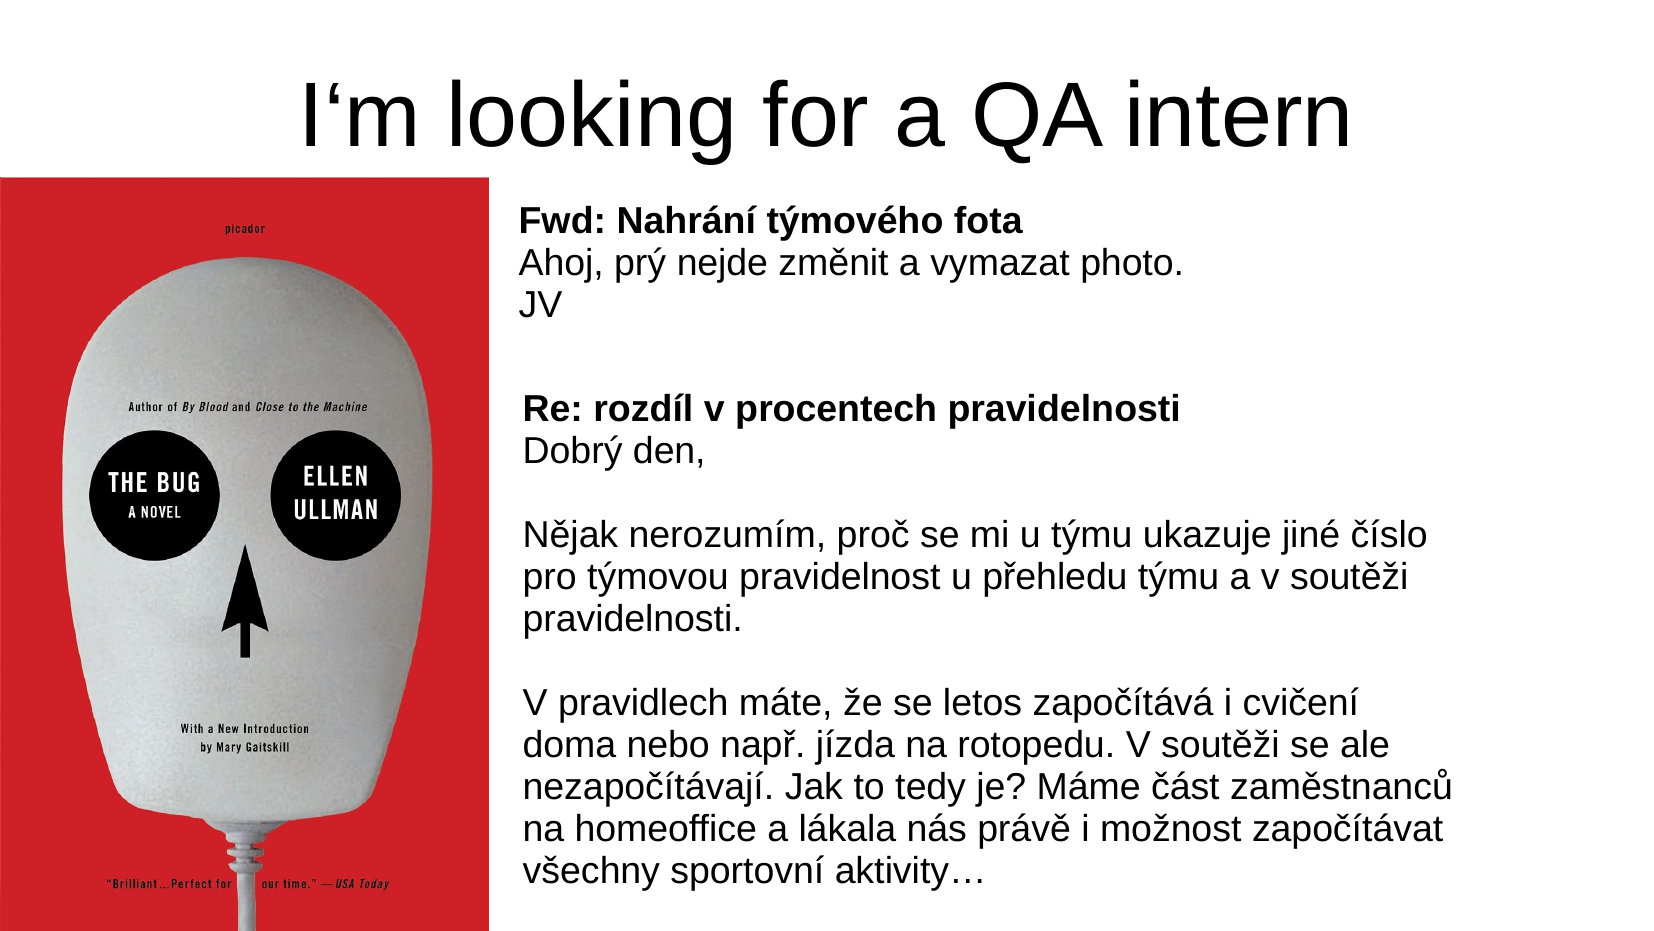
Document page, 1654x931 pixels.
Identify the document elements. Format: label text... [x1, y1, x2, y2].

title I‘m looking for a QA intern [82, 37, 1571, 193]
text_box Re: rozdíl v procentech pravidelnosti Dobrý den, Nějak nerozumím, proč se mi u týmu ukazuje jiné číslo pro týmovou pravidelnost u přehledu týmu a v soutěži pravidelnosti. V pravidlech máte, že se letos započítává i cvičení doma nebo např. jízda na rotopedu. V soutěži se ale nezapočítávají. Jak to tedy je? Máme část zaměstnanců na homeoffice a lákala nás právě i možnost započítávat všechny sportovní aktivity… [507, 380, 1477, 899]
picture [0, 177, 489, 931]
text_box Fwd: Nahrání týmového fota Ahoj, prý nejde změnit a vymazat photo. JV [503, 192, 1607, 334]
